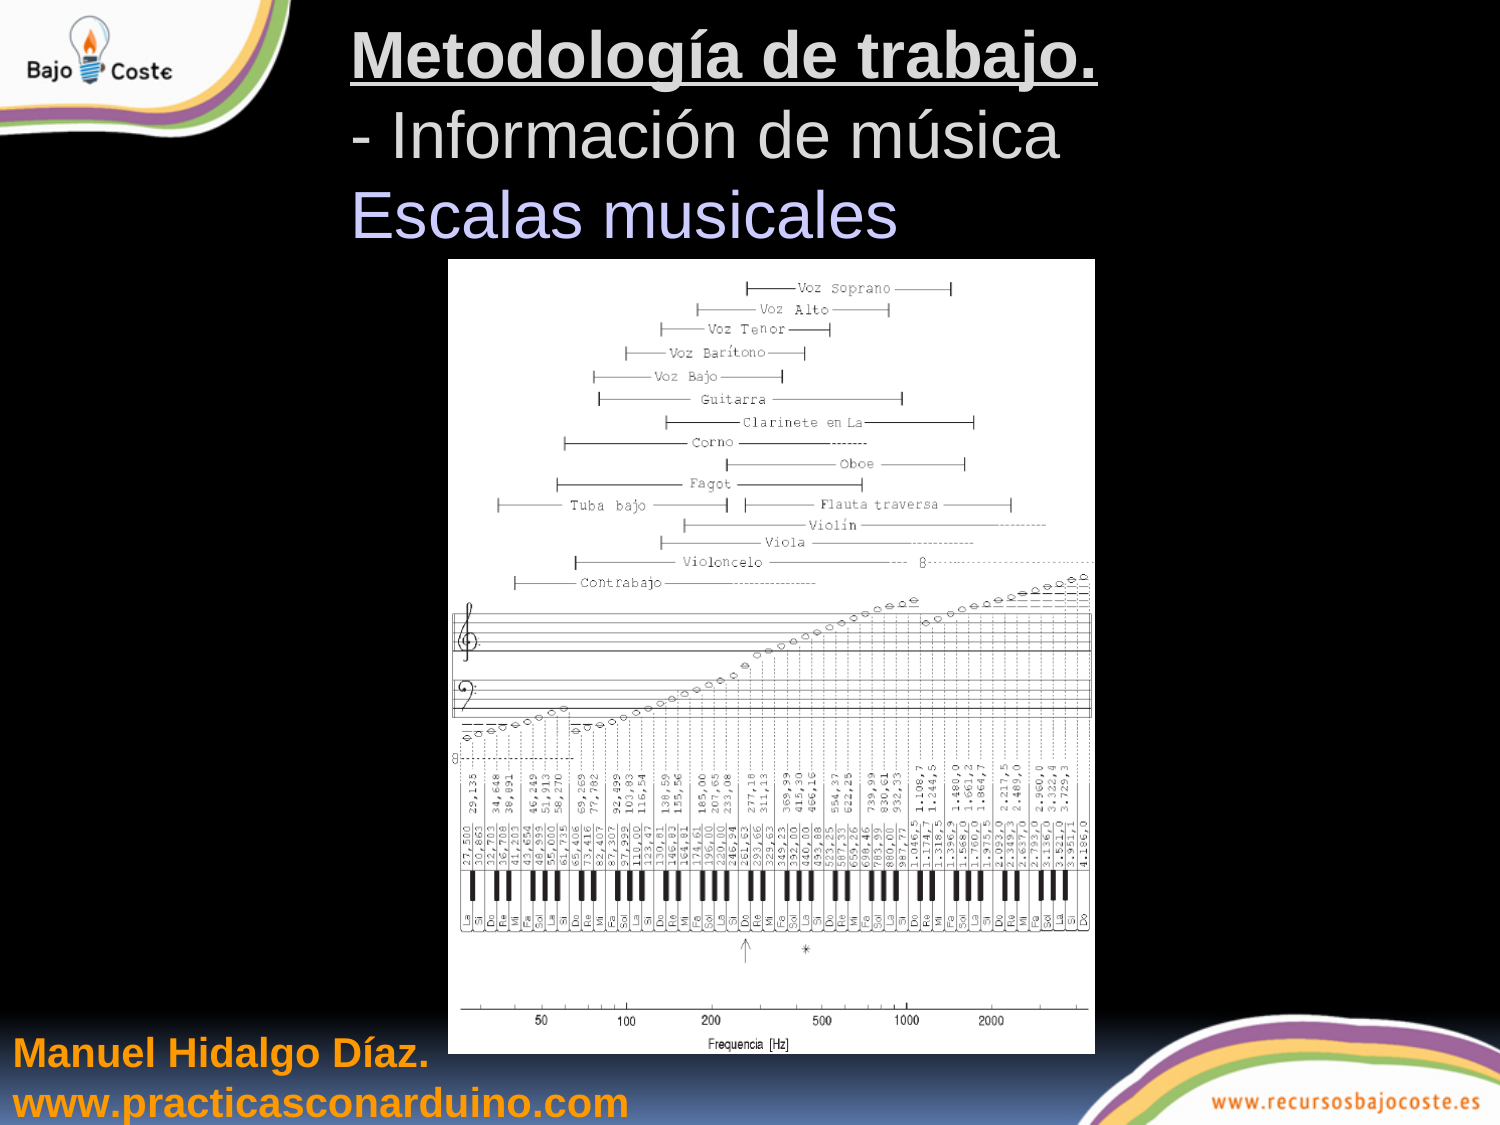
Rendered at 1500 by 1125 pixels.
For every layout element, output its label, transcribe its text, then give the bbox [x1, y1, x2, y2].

text_box Metodología de trabajo. - Información de música Escalas musicales [335, 4, 1371, 767]
picture [0, 0, 1500, 1125]
text_box Manuel Hidalgo Díaz. www.practicasconarduino.com [0, 1017, 683, 1125]
